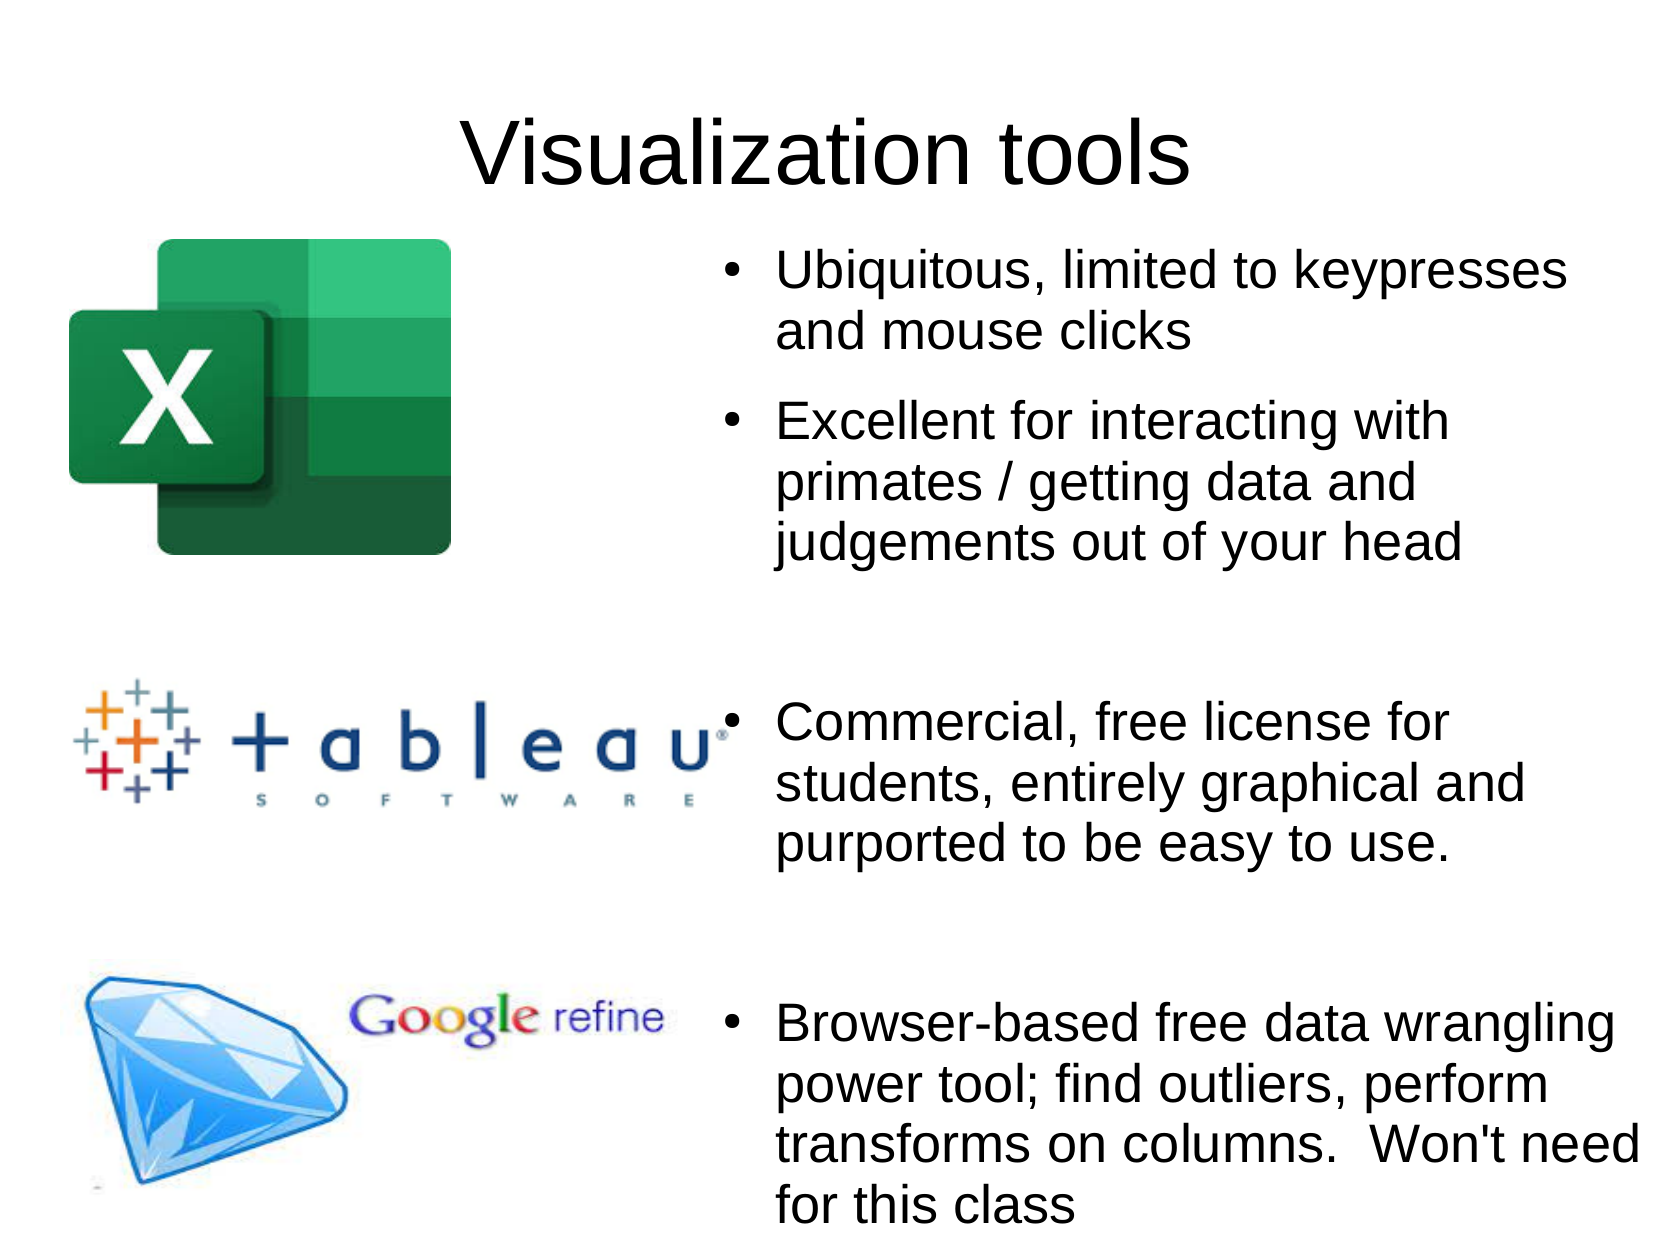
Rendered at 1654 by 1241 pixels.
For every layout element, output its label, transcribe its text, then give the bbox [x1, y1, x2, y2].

picture [30, 599, 705, 886]
list Ubiquitous, limited to keypresses and mouse clicks Excellent for interacting with primates / getting data and judgements out of your head Commercial, free license for students, entirely graphical and purported to be easy to use. Browser-based free data wrangling power tool; find outliers, perform transforms on columns. Won't need for this class [705, 240, 1654, 1241]
title Visualization tools [82, 49, 1571, 257]
picture [60, 959, 691, 1198]
picture [69, 239, 451, 556]
